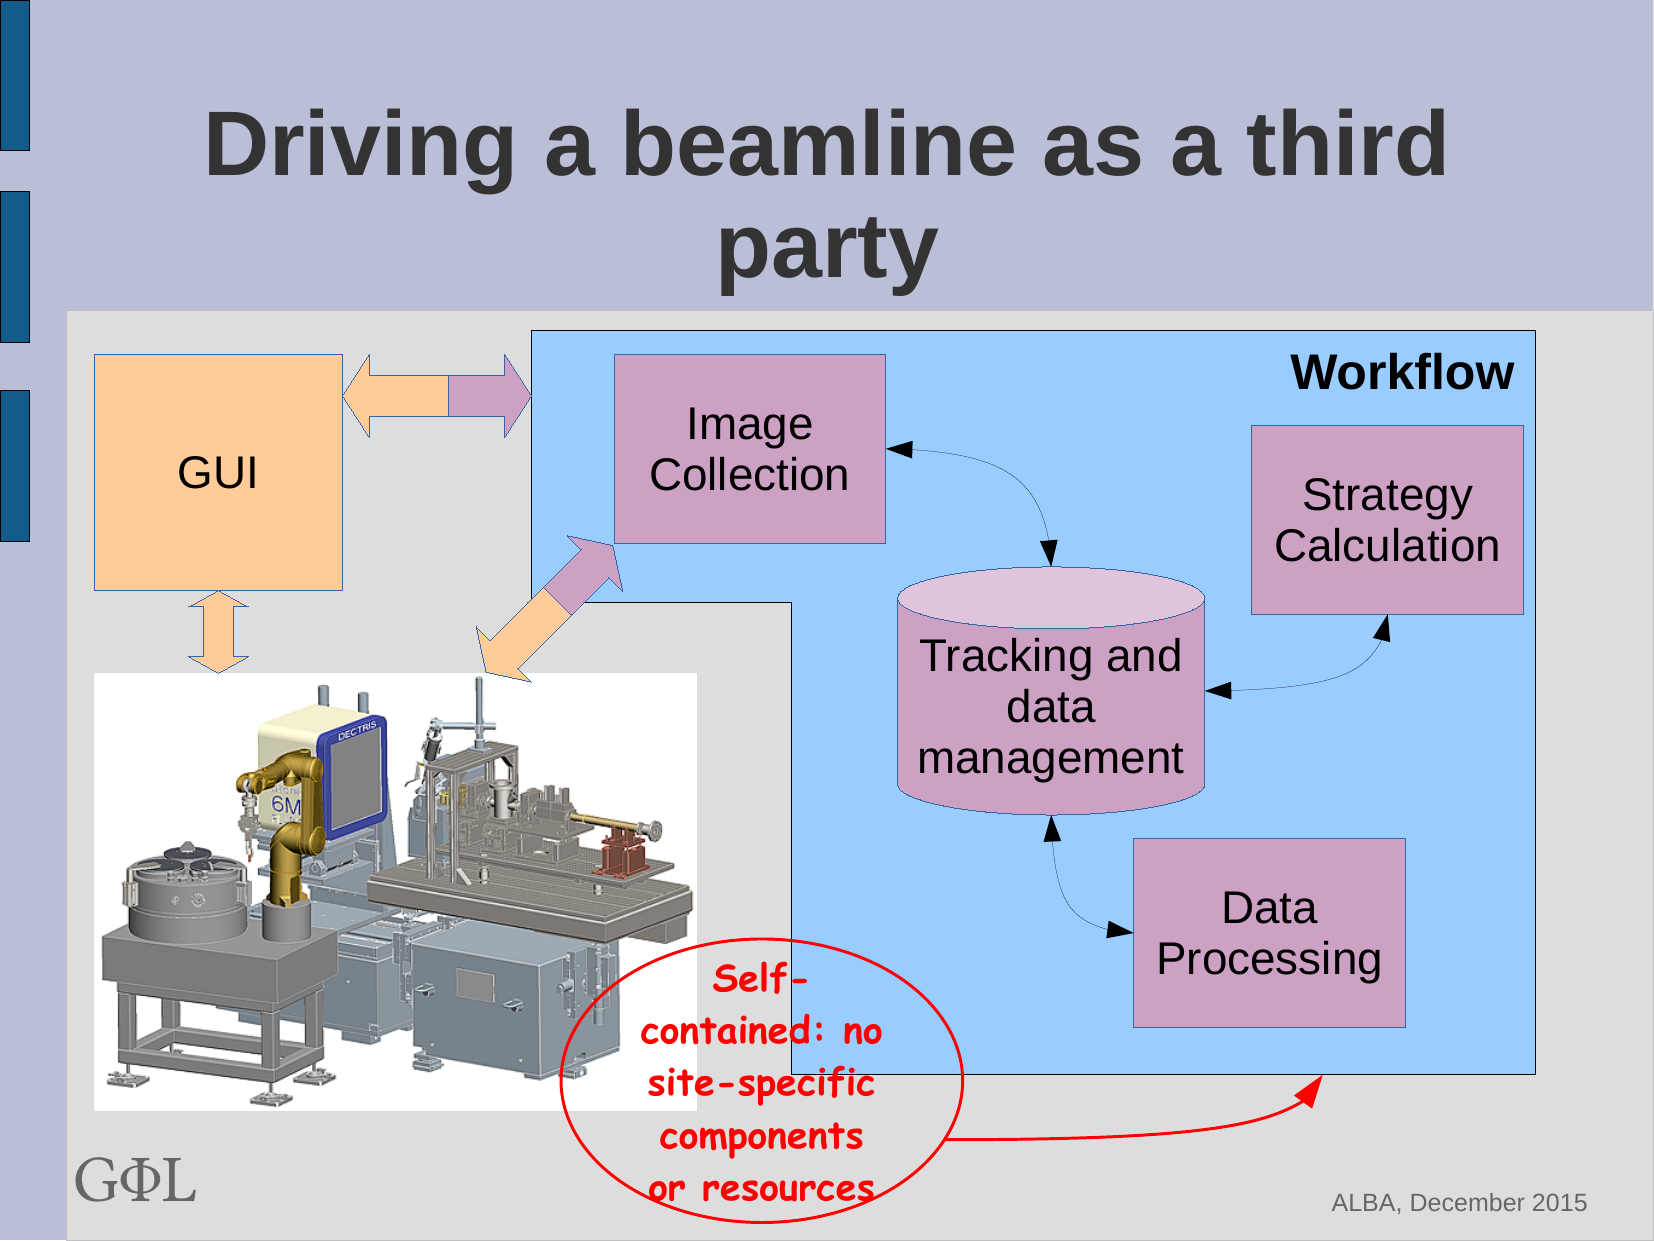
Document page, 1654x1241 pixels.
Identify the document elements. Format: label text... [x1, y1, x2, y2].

text_box [342, 354, 532, 438]
text_box Self-contained: no site-specific components or resources [561, 938, 963, 1223]
text_box [188, 590, 249, 674]
text_box [476, 535, 623, 683]
picture [94, 673, 697, 1111]
text_box Tracking and data management [897, 600, 1205, 816]
text_box Data Processing [1133, 838, 1406, 1028]
title Driving a beamline as a third party [121, 91, 1534, 299]
text_box Image Collection [614, 354, 886, 544]
text_box Strategy Calculation [1251, 425, 1524, 615]
text_box Workflow [531, 330, 1536, 1075]
text_box GUI [94, 354, 343, 591]
